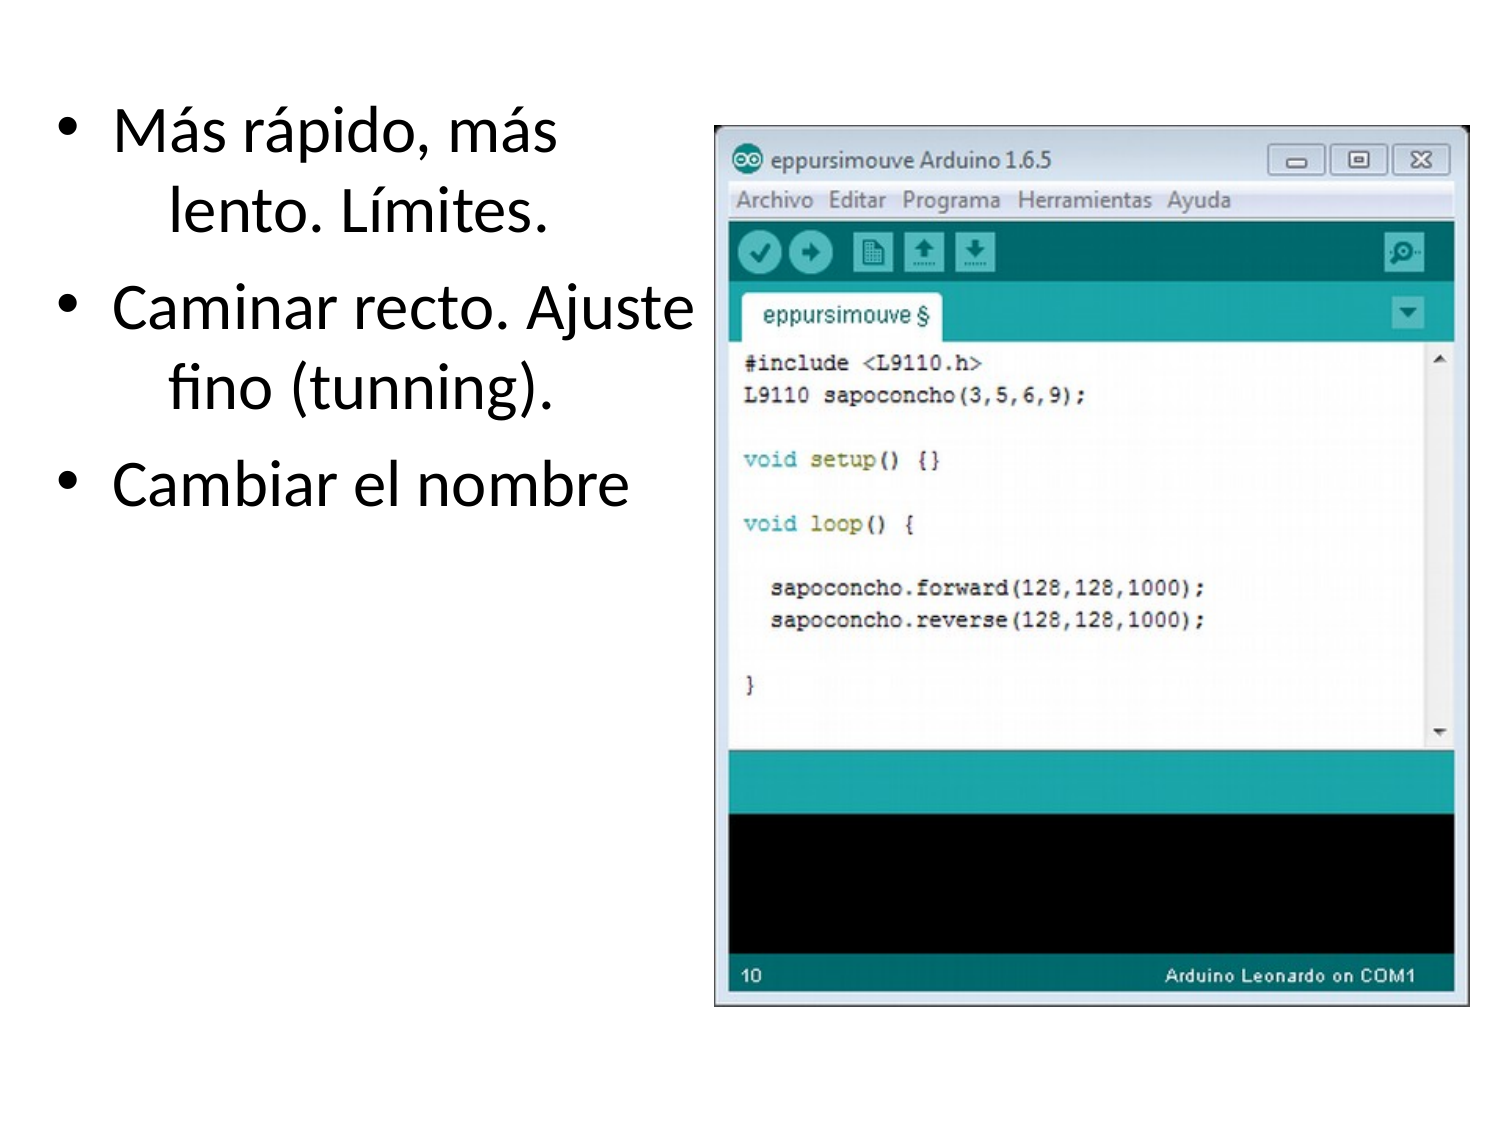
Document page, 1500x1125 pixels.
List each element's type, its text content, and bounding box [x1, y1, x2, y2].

list Más rápido, más lento. Límites. Caminar recto. Ajuste fino (tunning). Cambiar el nombre [41, 78, 727, 610]
picture [714, 125, 1470, 1007]
